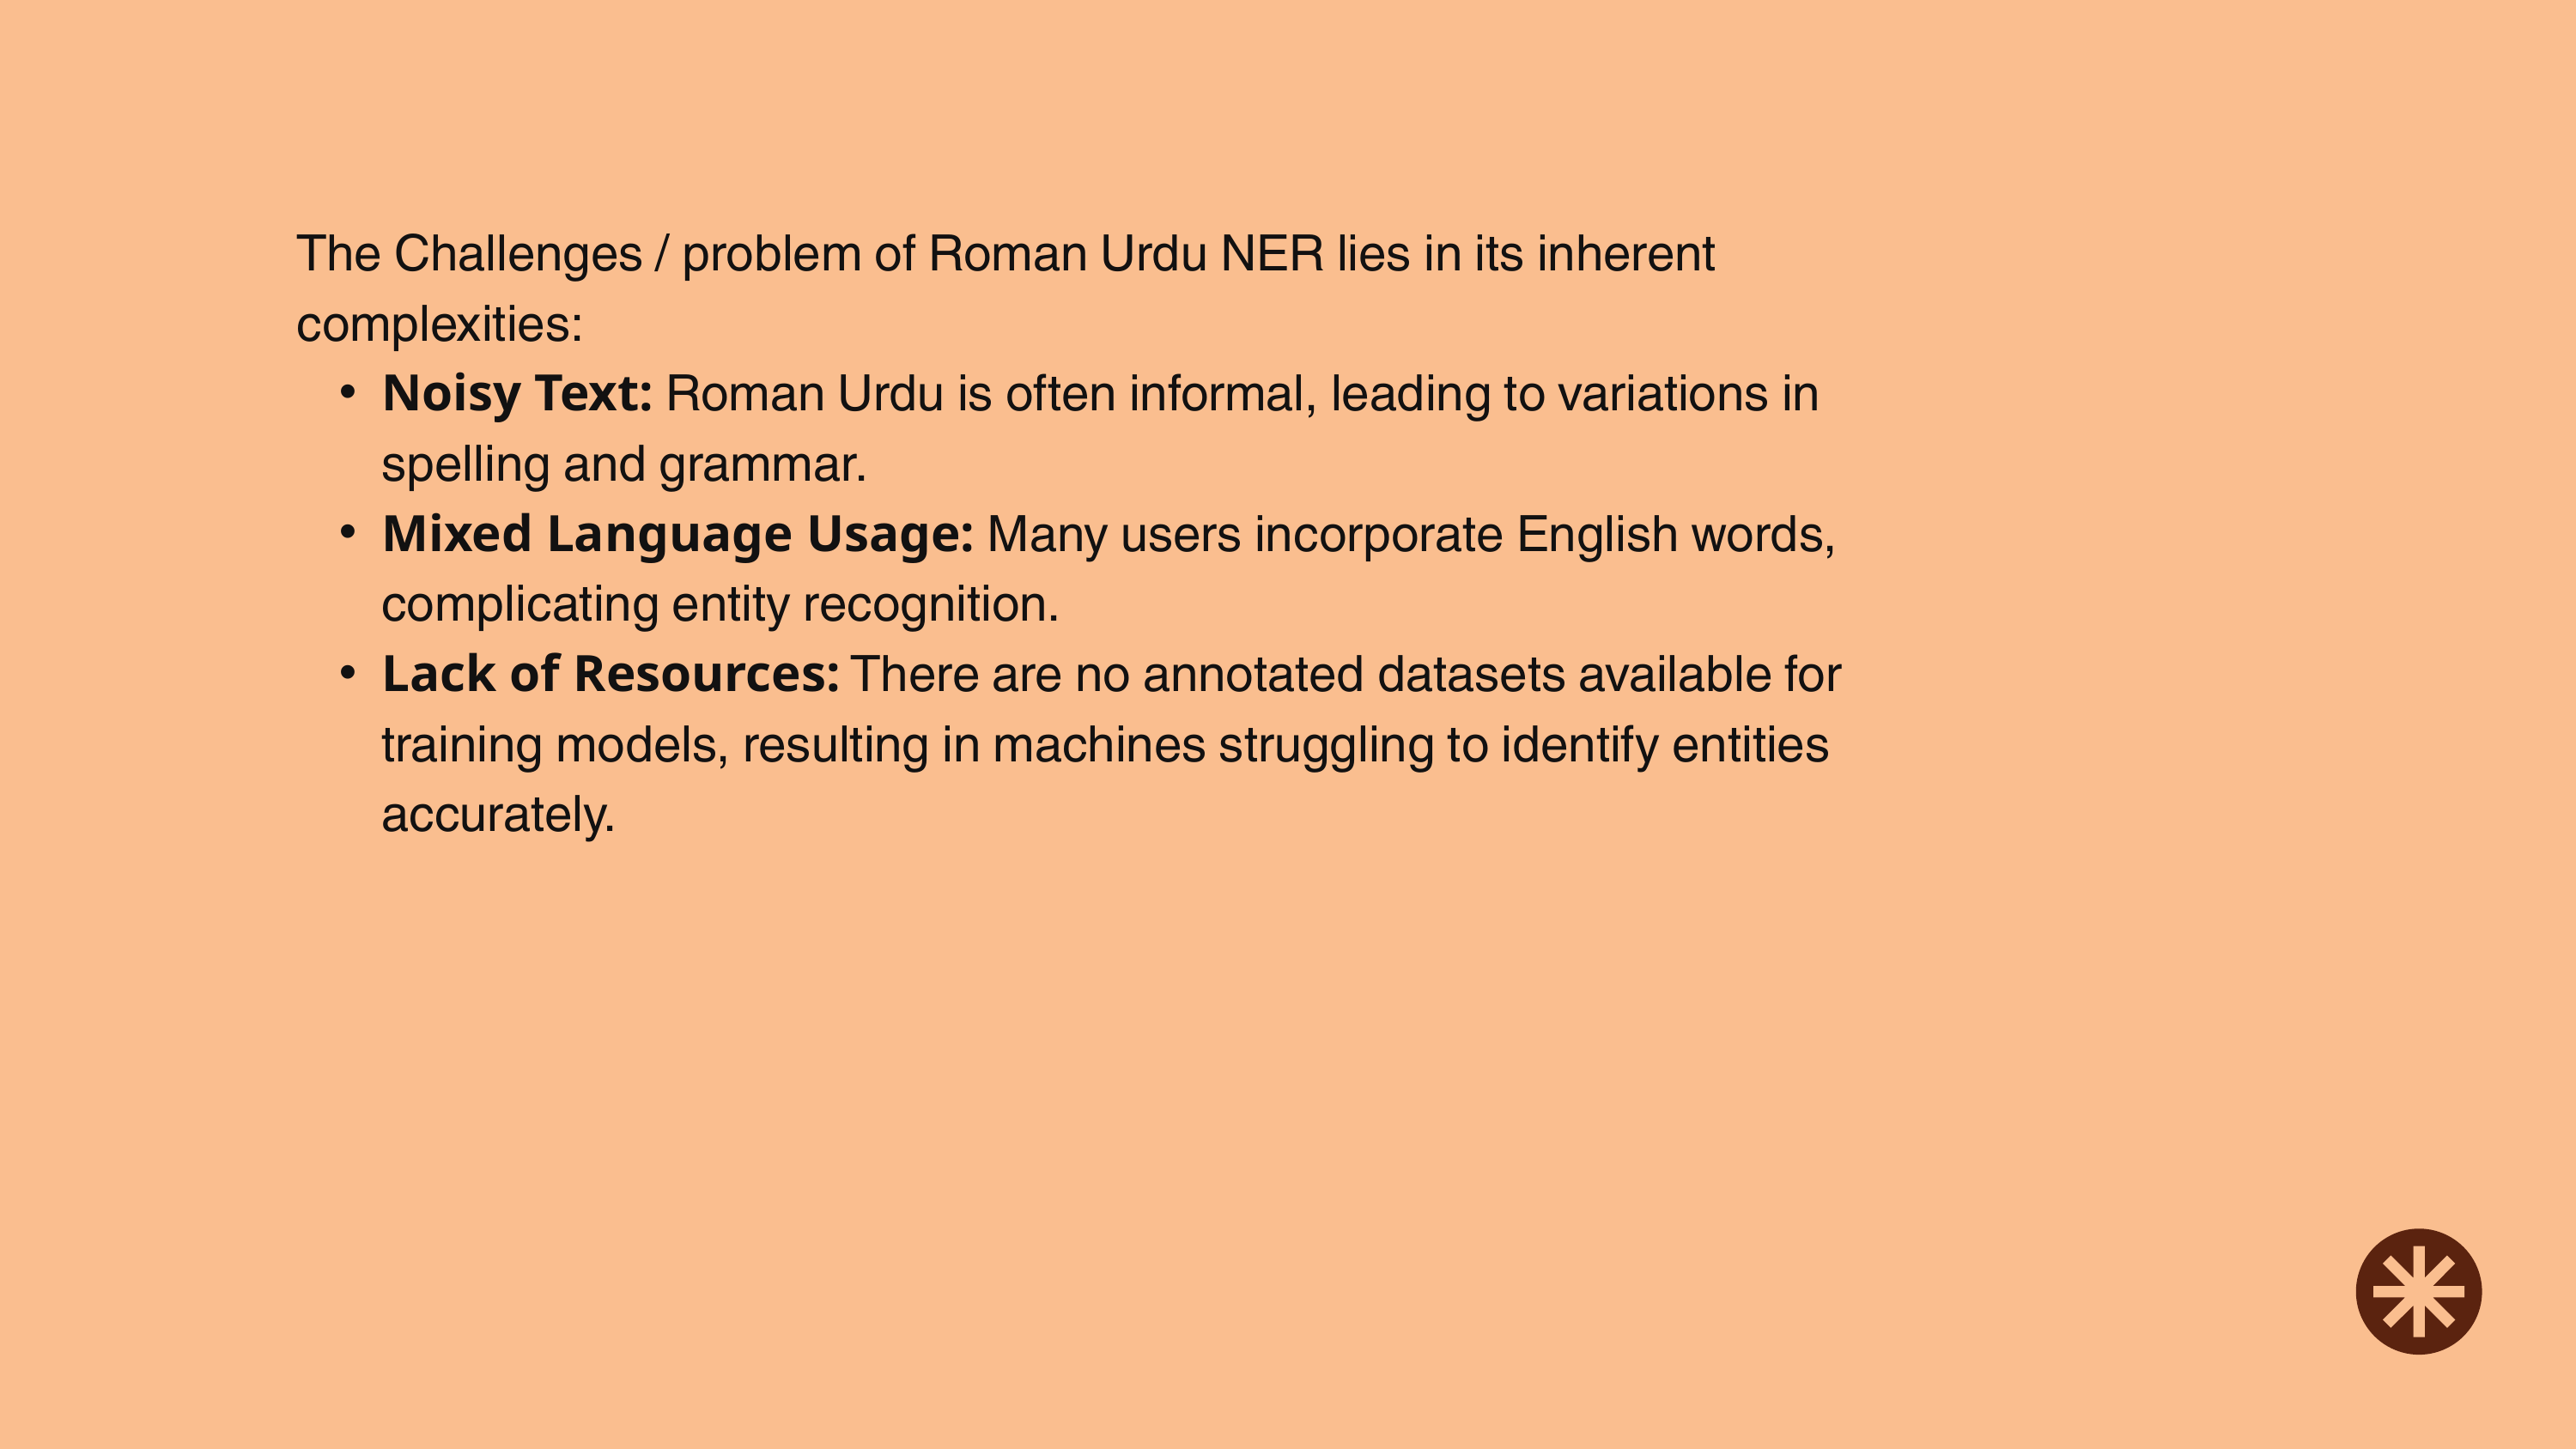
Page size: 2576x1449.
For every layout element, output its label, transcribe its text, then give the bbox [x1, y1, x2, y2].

text_box [2355, 1228, 2482, 1355]
text_box The Challenges / problem of Roman Urdu NER lies in its inherent complexities: Noisy Text: Roman Urdu is often informal, leading to variations in spelling and grammar. Mixed Language Usage: Many users incorporate English words, complicating entity recognition. Lack of Resources: There are no annotated datasets available for training models, resulting in machines struggling to identify entities accurately. [296, 210, 1874, 842]
